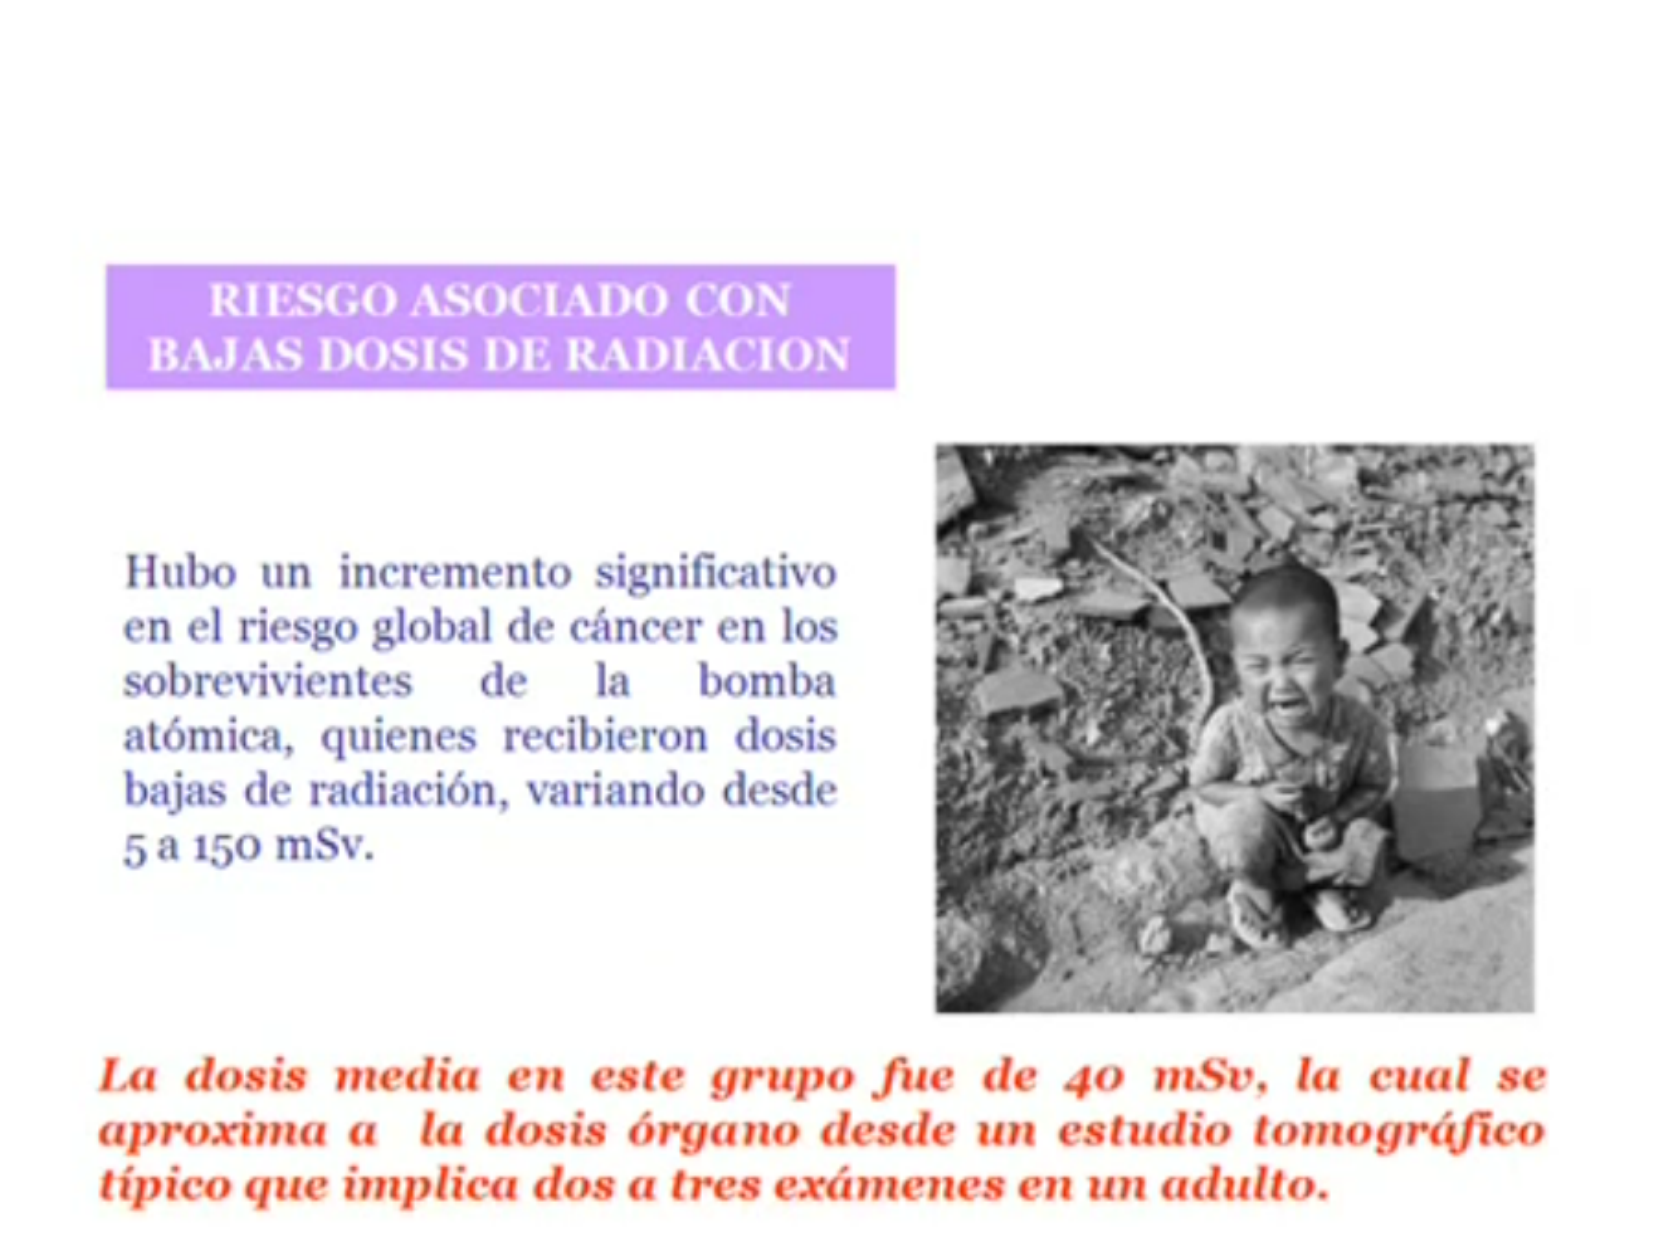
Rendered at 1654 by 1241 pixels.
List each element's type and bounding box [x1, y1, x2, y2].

picture [45, 166, 1606, 1227]
